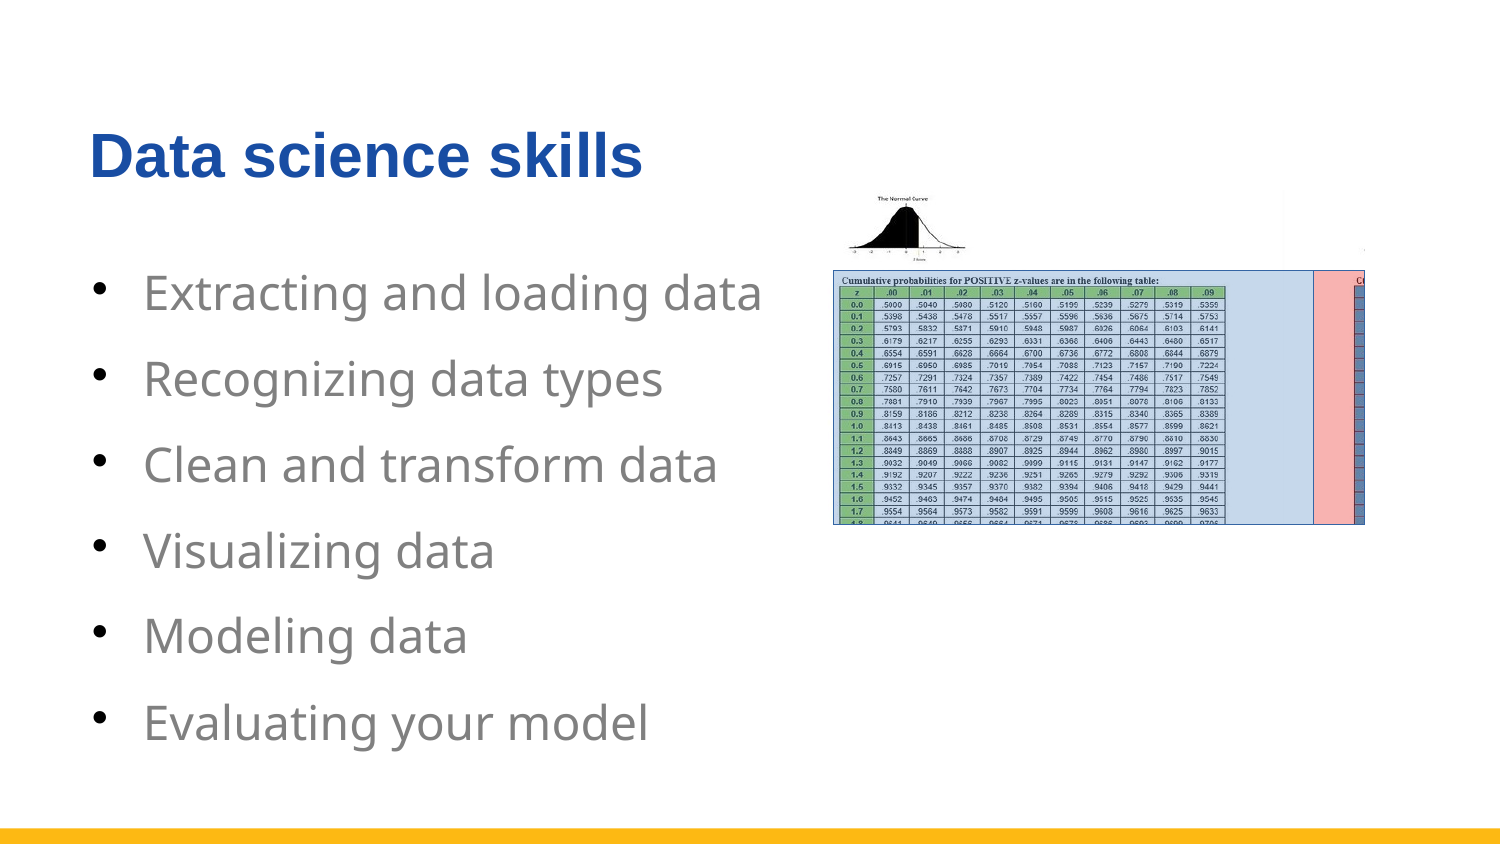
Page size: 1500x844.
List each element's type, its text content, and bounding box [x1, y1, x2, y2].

text_box [833, 270, 1365, 525]
text_box Extracting and loading data Recognizing data types Clean and transform data Visualizing data Modeling data Evaluating your model [74, 262, 795, 752]
picture [825, 183, 1365, 525]
text_box Data science skills [75, 0, 1425, 197]
